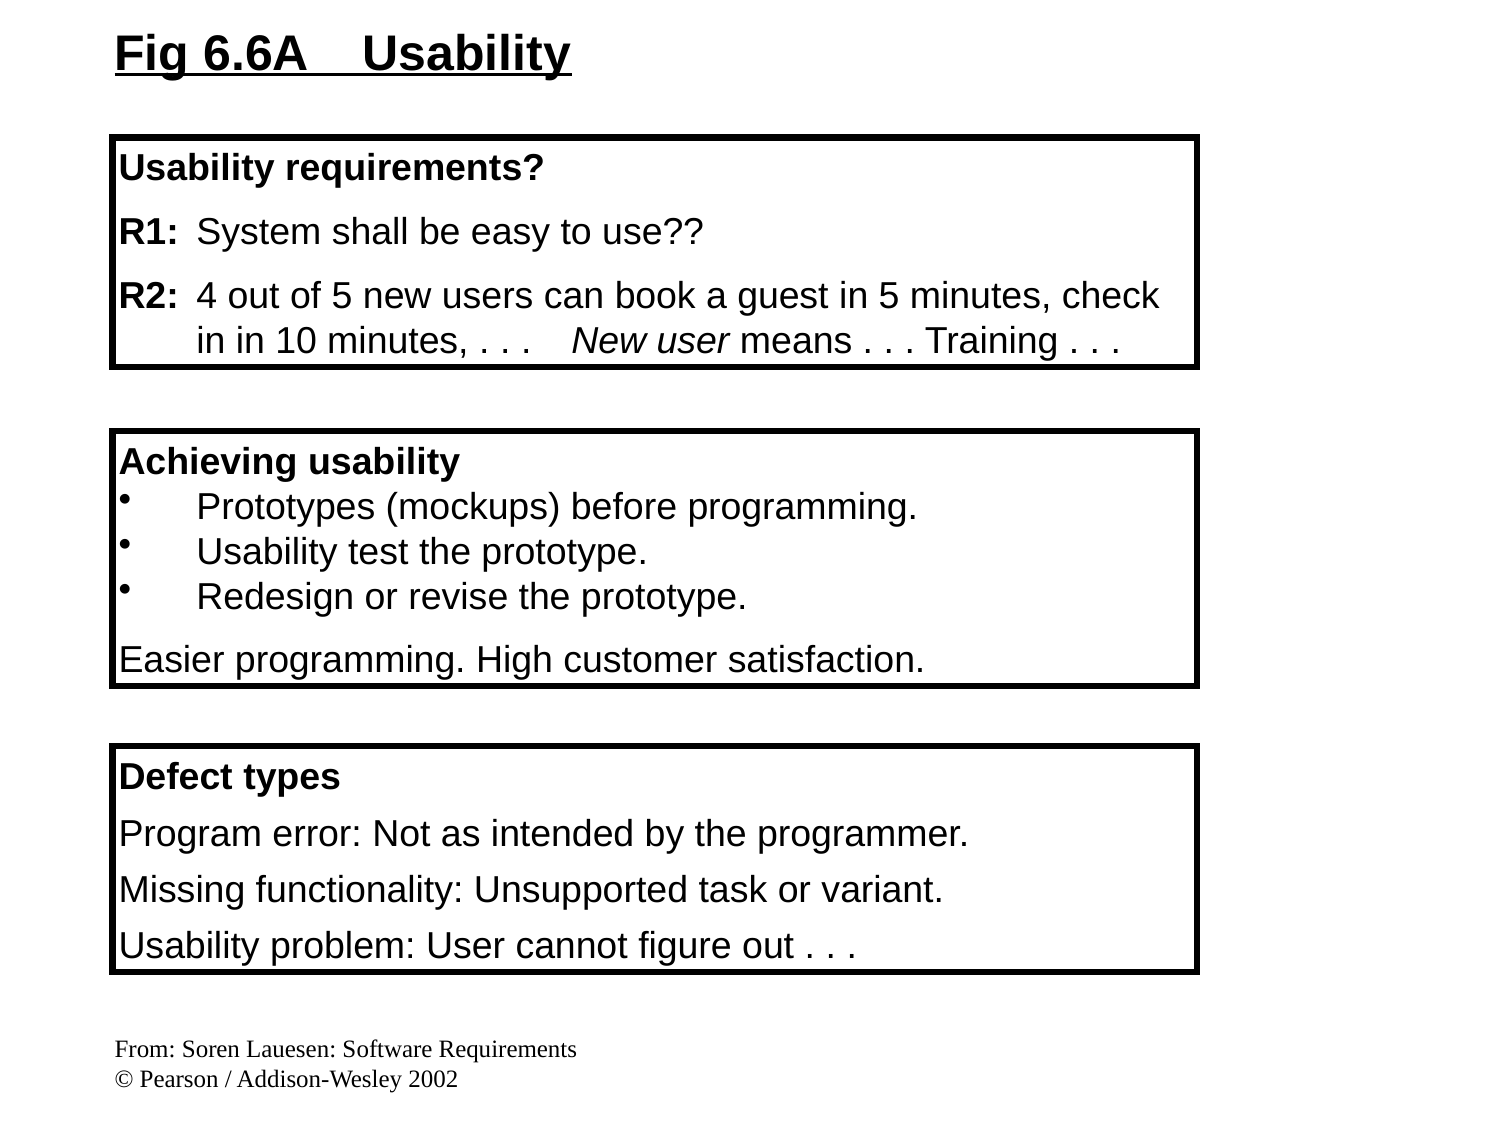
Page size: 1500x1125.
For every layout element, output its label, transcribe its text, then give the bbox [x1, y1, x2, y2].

text_box Fig 6.6A Usability [99, 12, 1085, 88]
text_box Achieving usability Prototypes (mockups) before programming. Usability test the prototype. Redesign or revise the prototype. Easier programming. High customer satisfaction. [112, 430, 1198, 687]
text_box Usability requirements? R1: System shall be easy to use?? R2: 4 out of 5 new users can book a guest in 5 minutes, check in in 10 minutes, . . . New user means . . . Training . . . [112, 137, 1198, 367]
text_box From: Soren Lauesen: Software Requirements © Pearson / Addison-Wesley 2002 [99, 1024, 638, 1100]
text_box Defect types Program error: Not as intended by the programmer. Missing functionality: Unsupported task or variant. Usability problem: User cannot figure out . . . [112, 746, 1198, 973]
